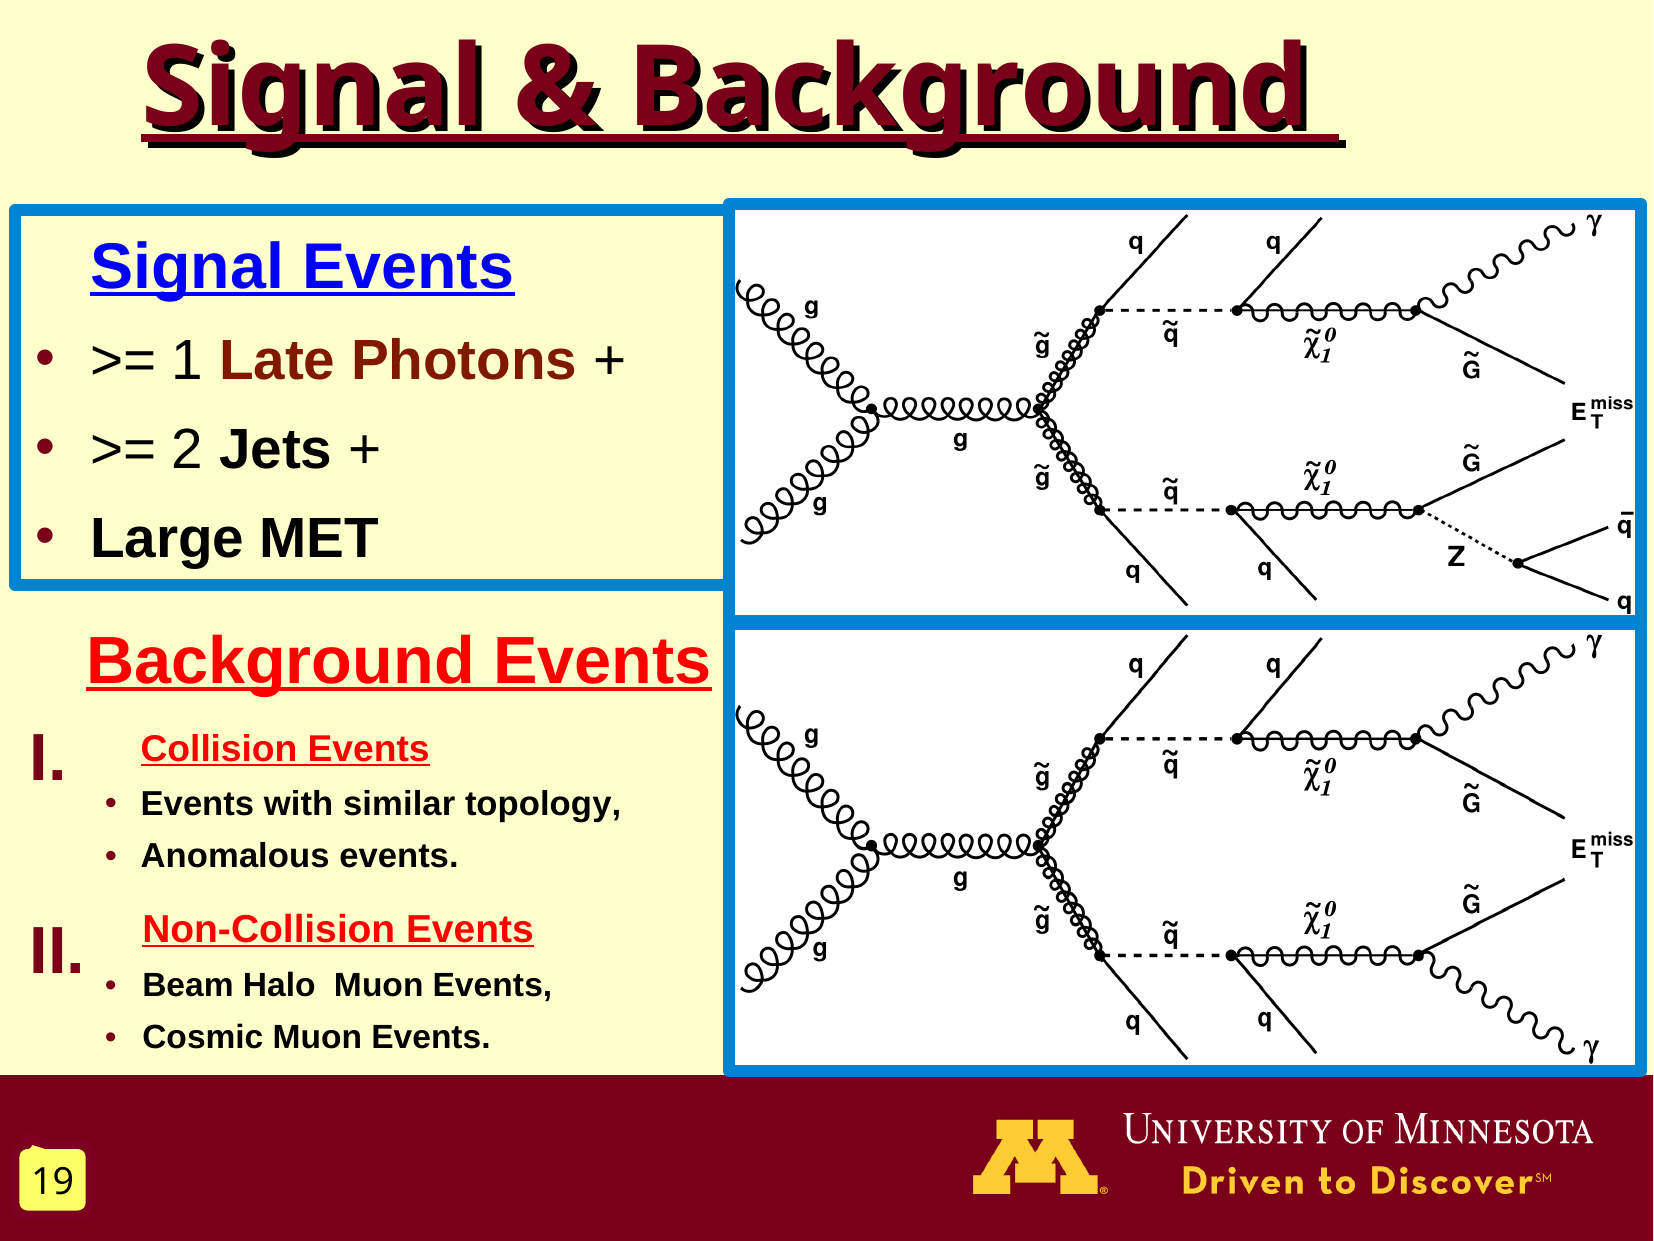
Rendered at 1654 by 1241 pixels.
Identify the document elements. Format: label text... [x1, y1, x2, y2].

list Non-Collision Events Beam Halo Muon Events, Cosmic Muon Events. [90, 900, 723, 1066]
list Background Events [15, 615, 886, 1051]
title Signal & Background [126, 0, 1532, 161]
picture [0, 1075, 1654, 1241]
list Collision Events Events with similar topology, Anomalous events. [90, 720, 723, 886]
list Signal Events >= 1 Late Photons + >= 2 Jets + Large MET [15, 210, 723, 586]
picture [735, 210, 1636, 616]
picture [735, 630, 1636, 1066]
text_box 19 [15, 1137, 91, 1216]
